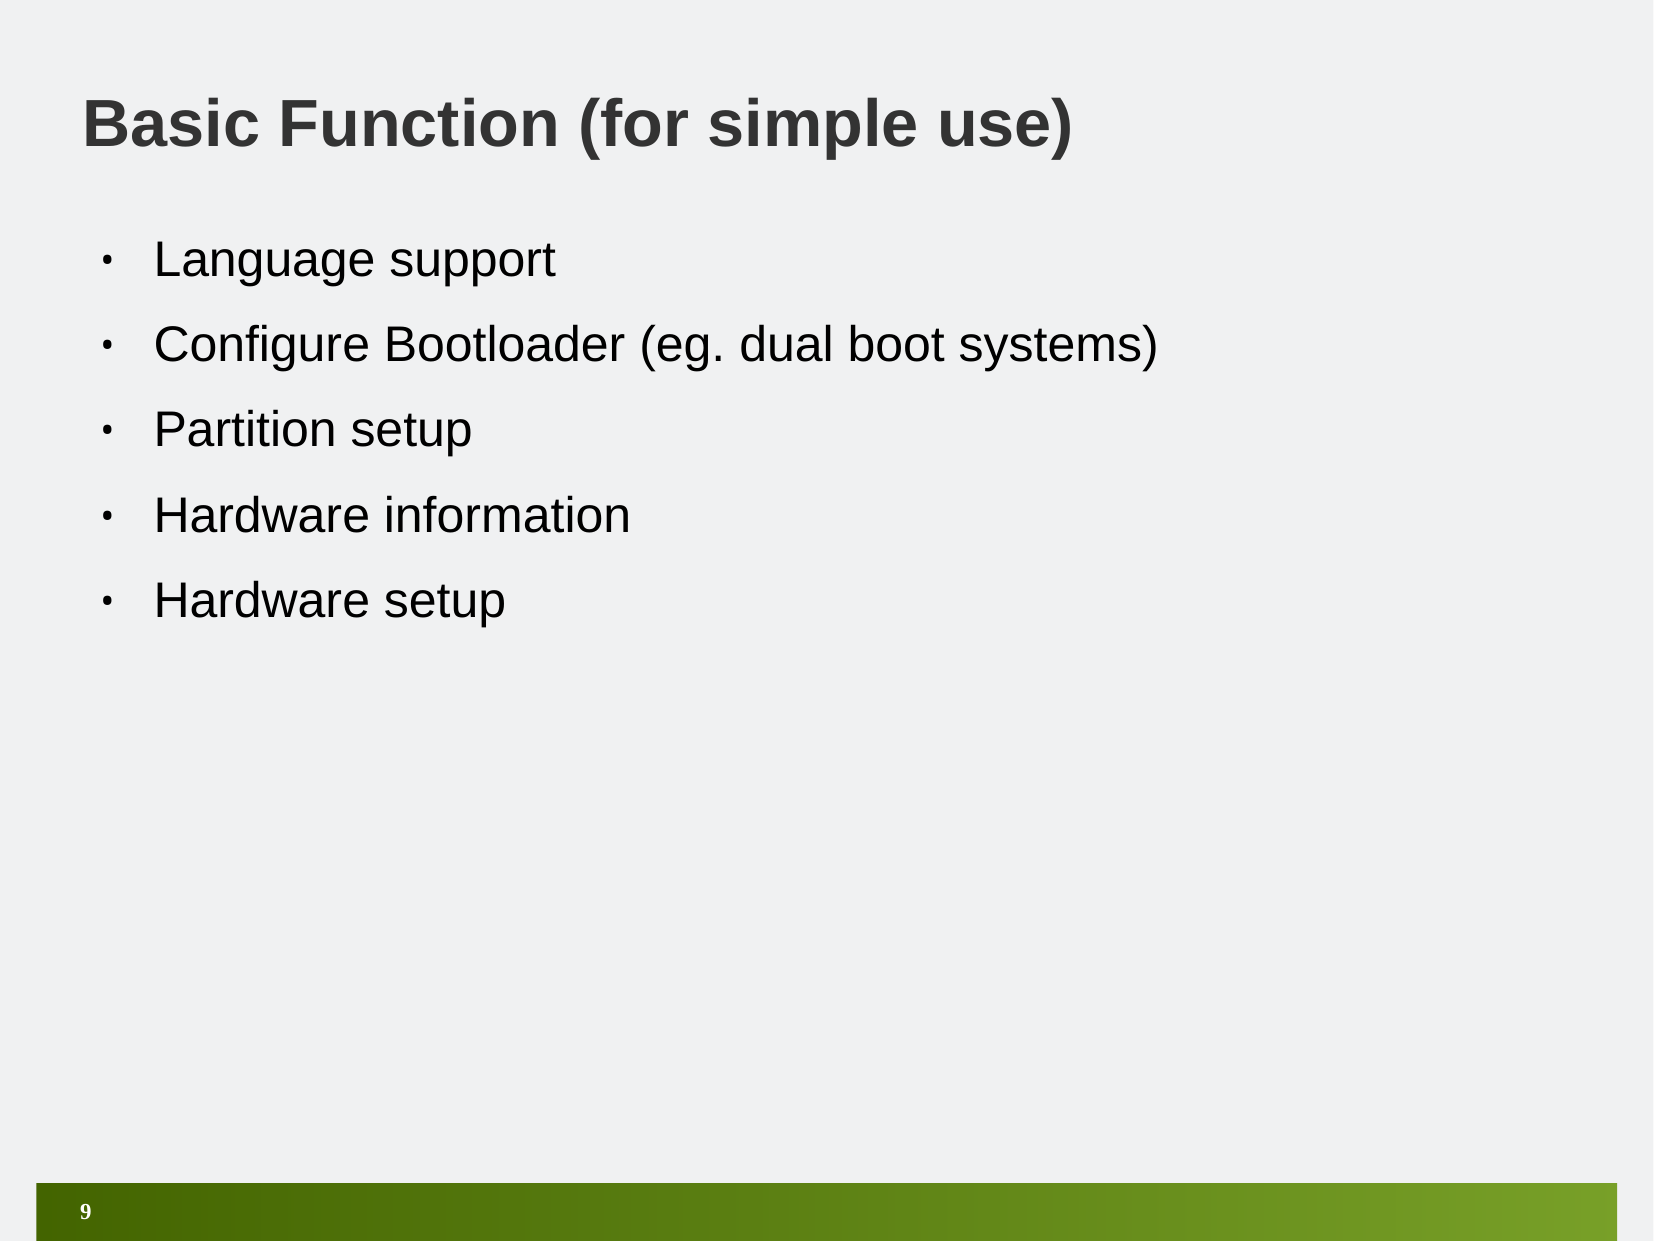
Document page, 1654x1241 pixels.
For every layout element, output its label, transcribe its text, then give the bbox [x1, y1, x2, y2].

list Language support Configure Bootloader (eg. dual boot systems) Partition setup Hardware information Hardware setup [82, 231, 1571, 1050]
title Basic Function (for simple use) [82, 49, 1571, 198]
picture [0, 0, 1654, 1241]
